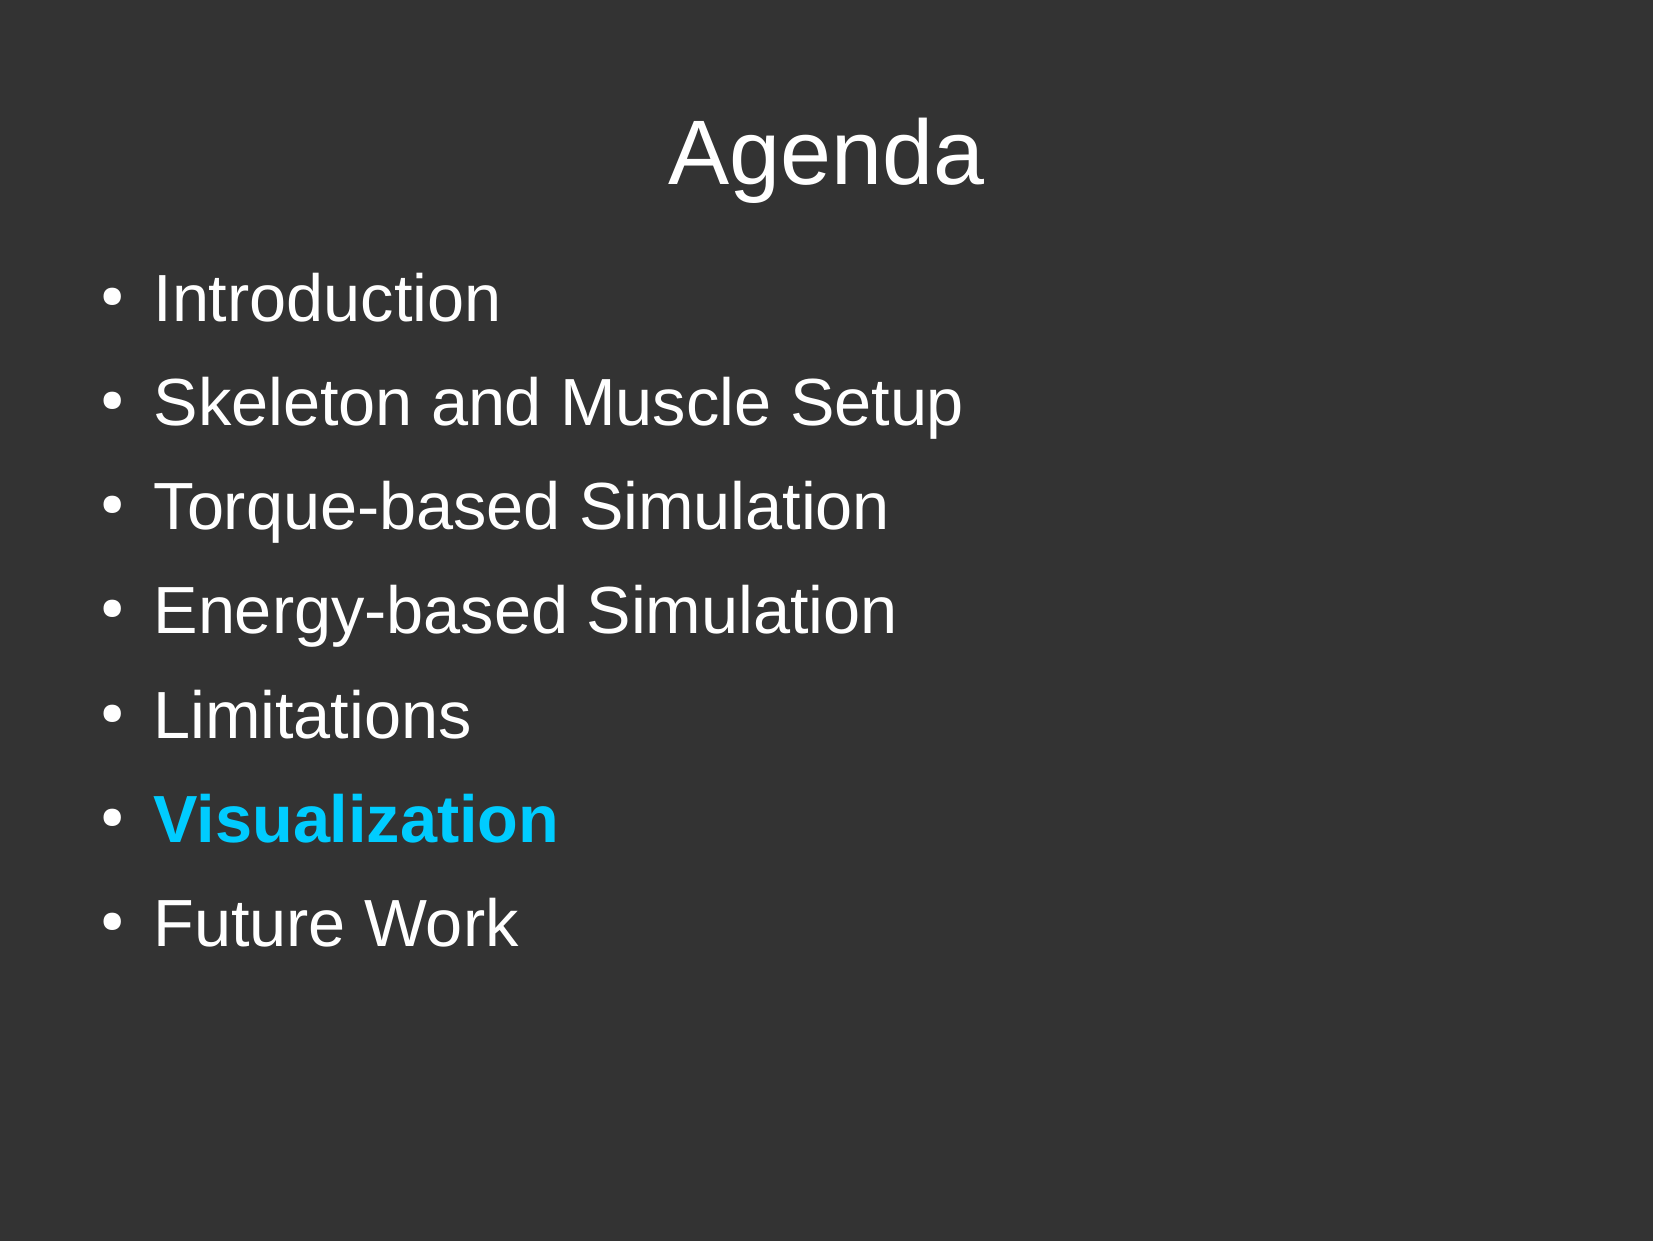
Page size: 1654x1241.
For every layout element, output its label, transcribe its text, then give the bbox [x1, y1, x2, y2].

title Agenda [82, 49, 1571, 257]
list Introduction Skeleton and Muscle Setup Torque-based Simulation Energy-based Simulation Limitations Visualization Future Work [82, 260, 1571, 1080]
